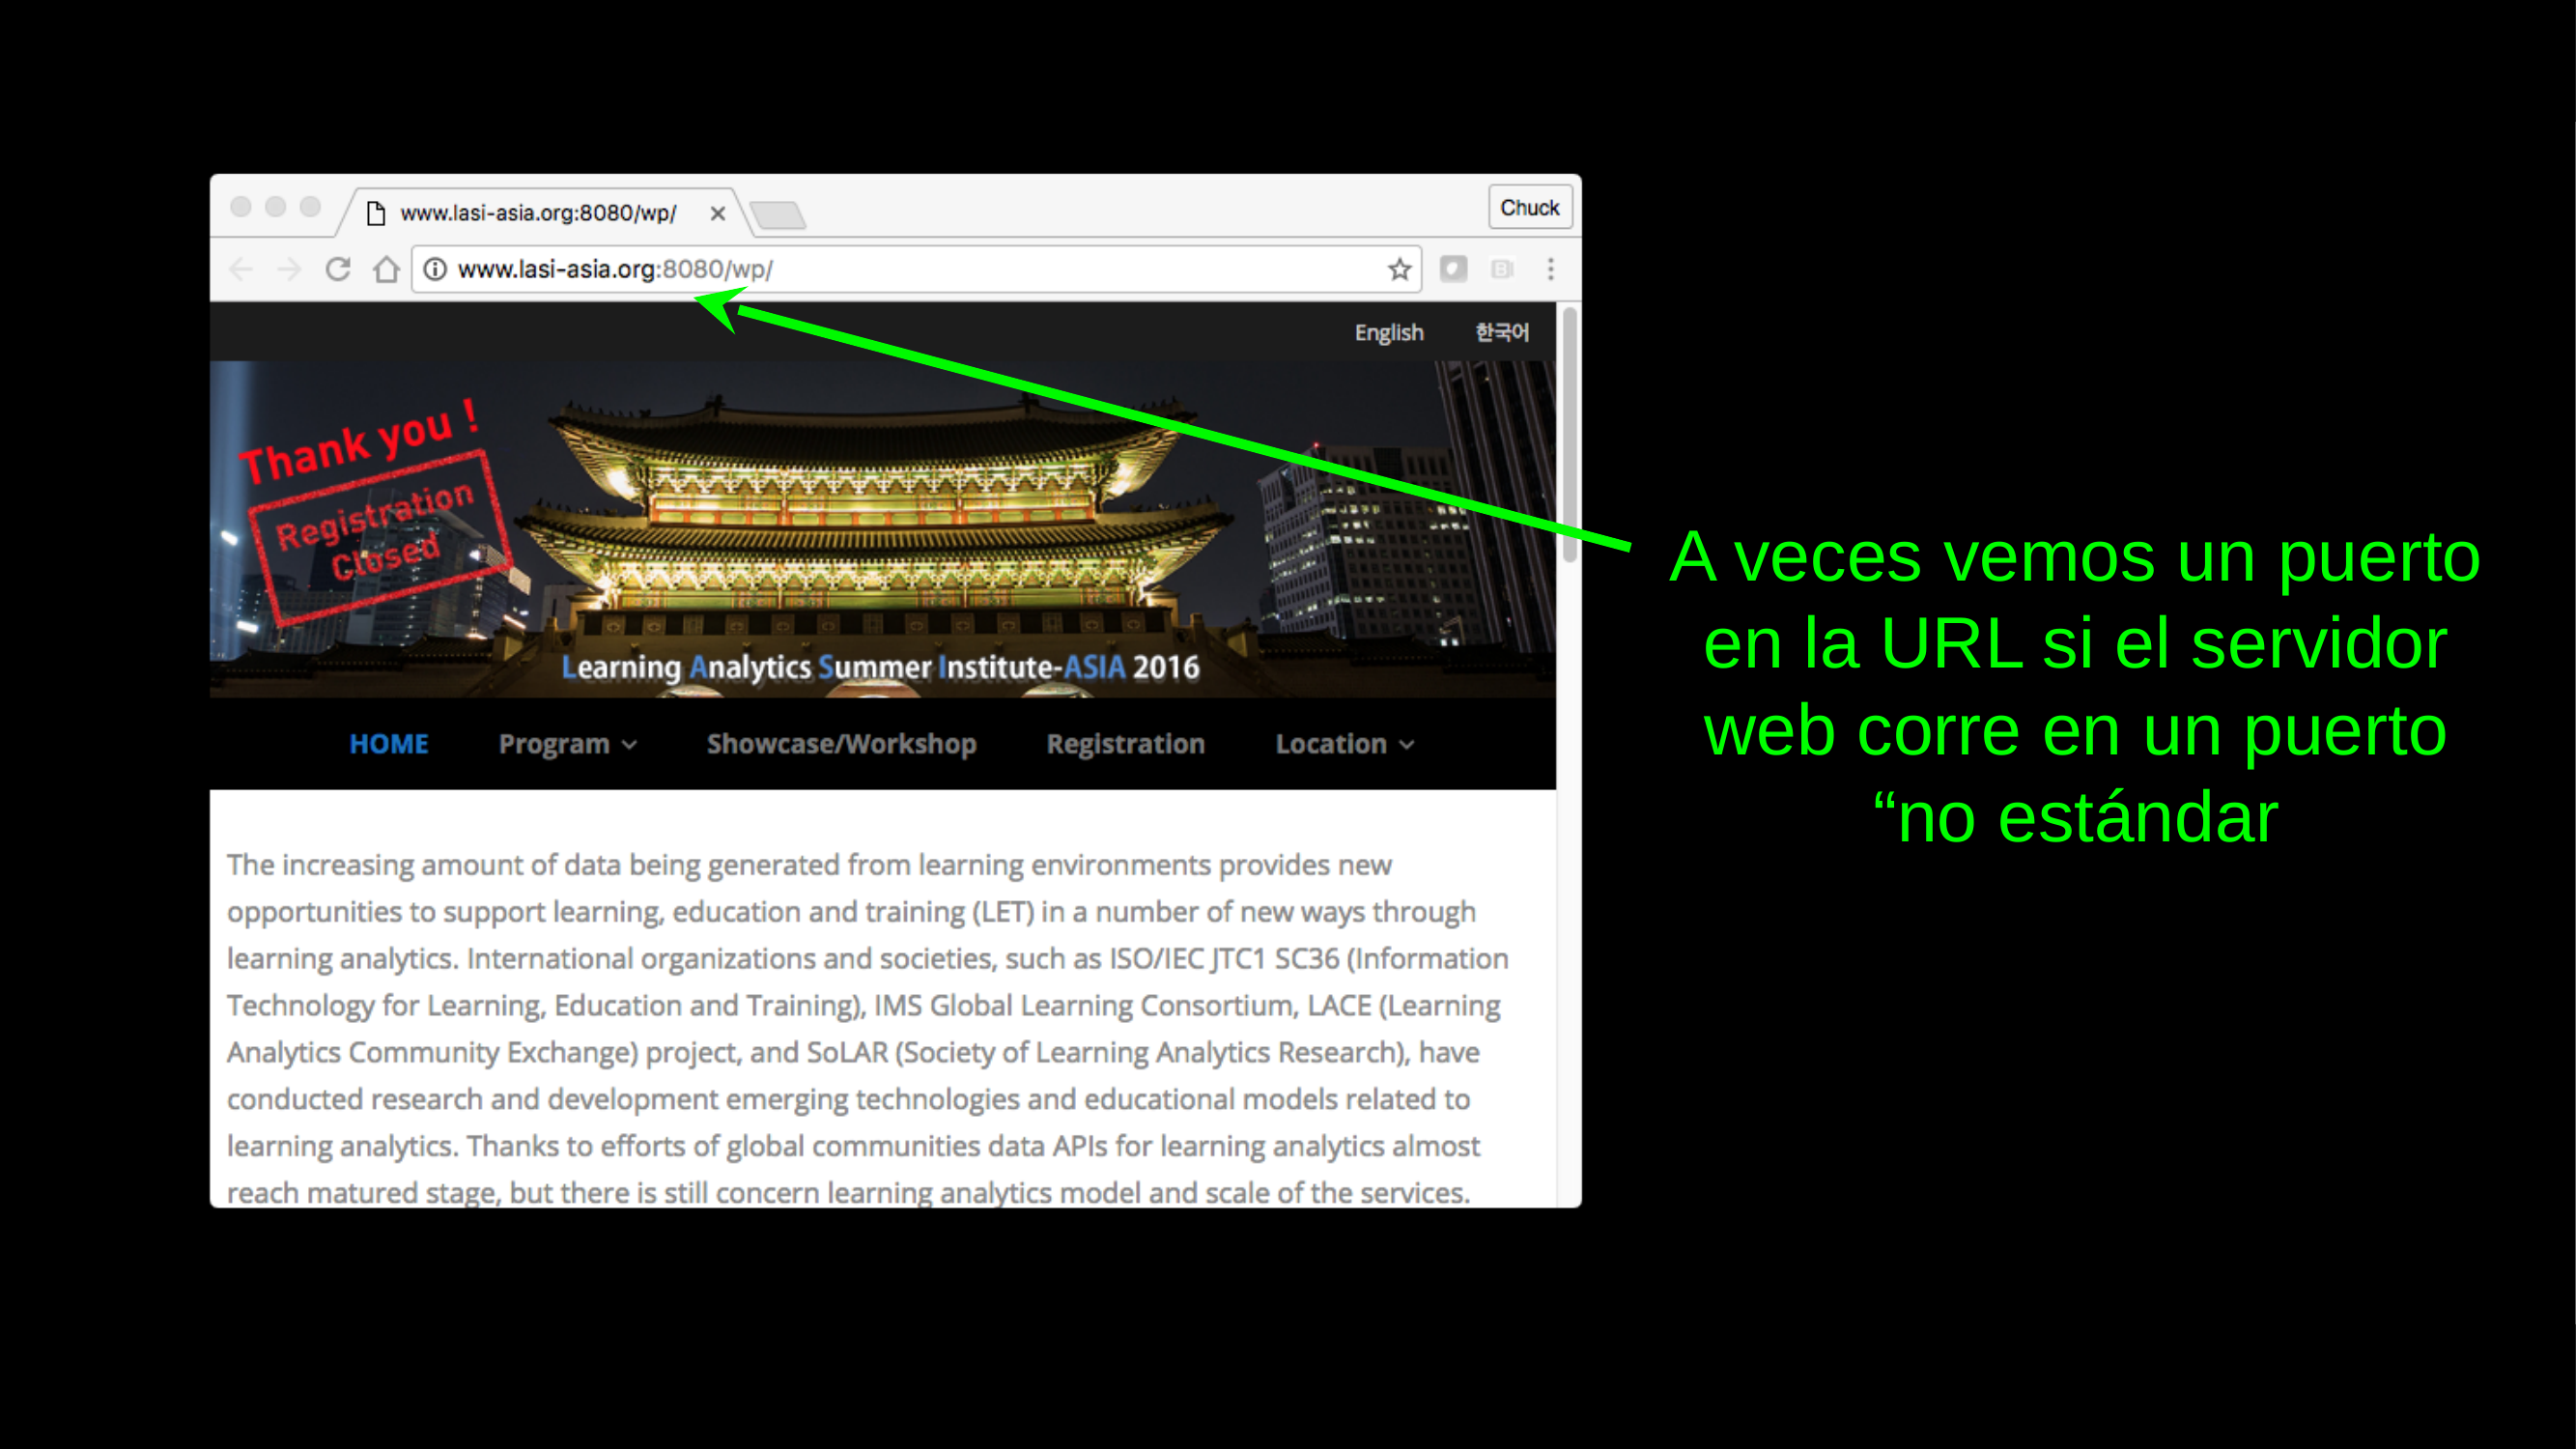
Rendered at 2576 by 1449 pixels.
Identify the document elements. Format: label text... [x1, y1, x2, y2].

picture [137, 115, 1656, 1295]
text_box A veces vemos un puerto en la URL si el servidor web corre en un puerto “no estándar [1655, 455, 2499, 909]
